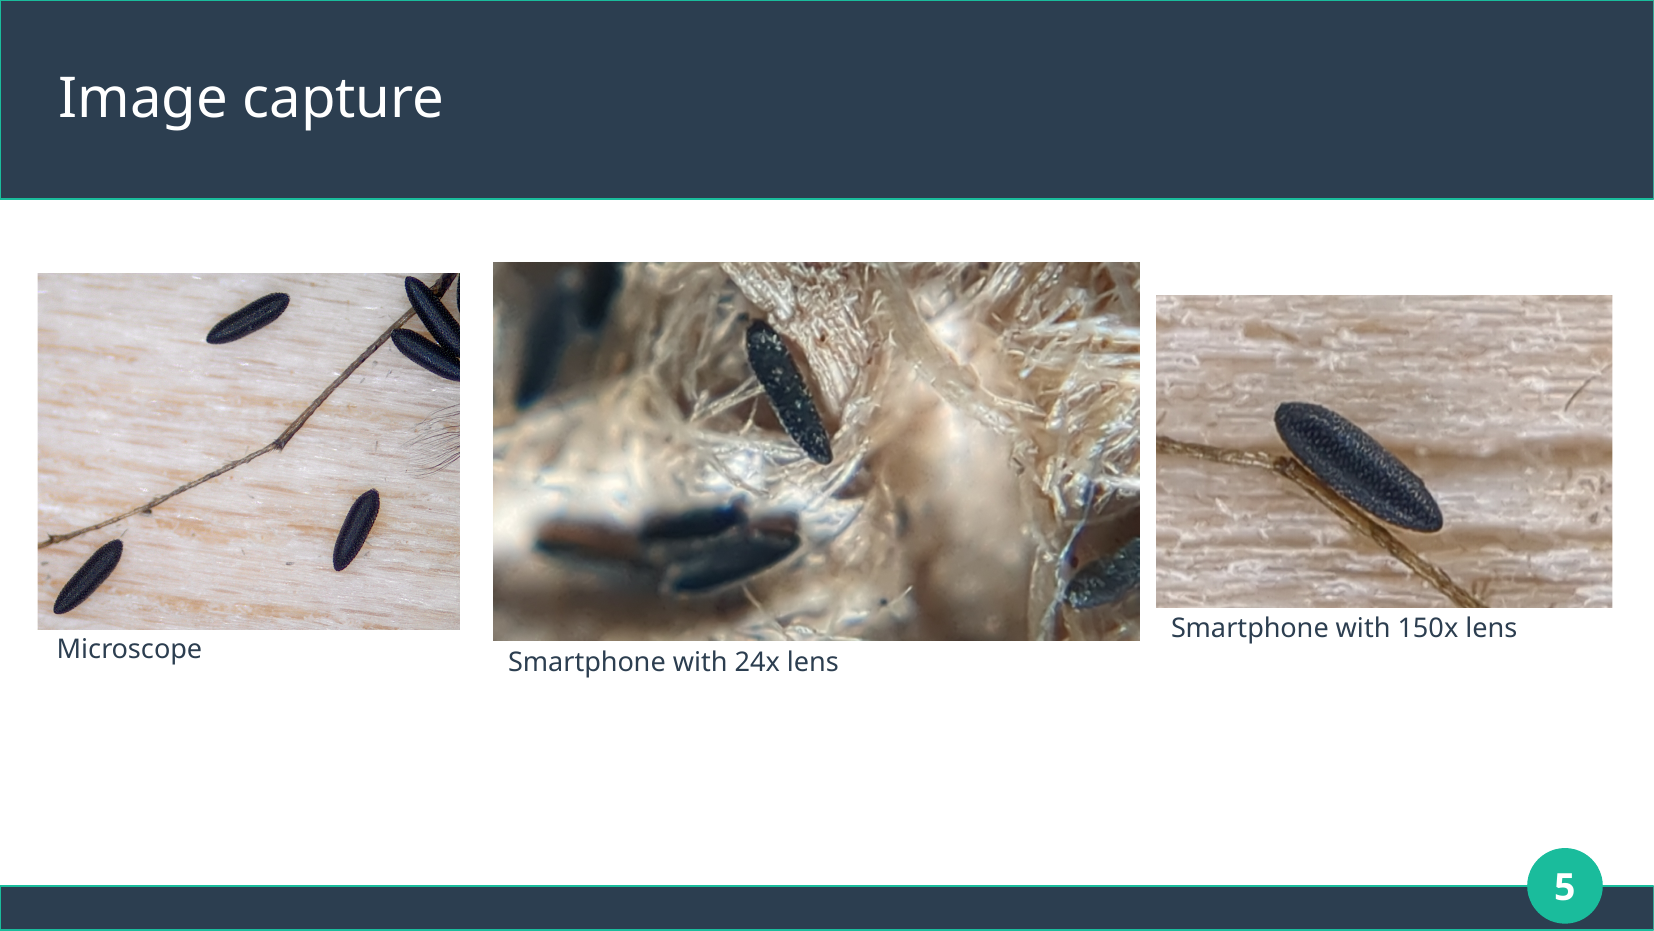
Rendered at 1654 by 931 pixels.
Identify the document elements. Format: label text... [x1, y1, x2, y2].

title Image capture [59, 37, 1595, 155]
text_box Microscope [41, 608, 384, 688]
picture [1156, 295, 1613, 608]
picture [37, 273, 460, 630]
text_box Smartphone with 150x lens [1156, 580, 1592, 674]
picture [493, 262, 1140, 641]
text_box Smartphone with 24x lens [493, 641, 929, 708]
